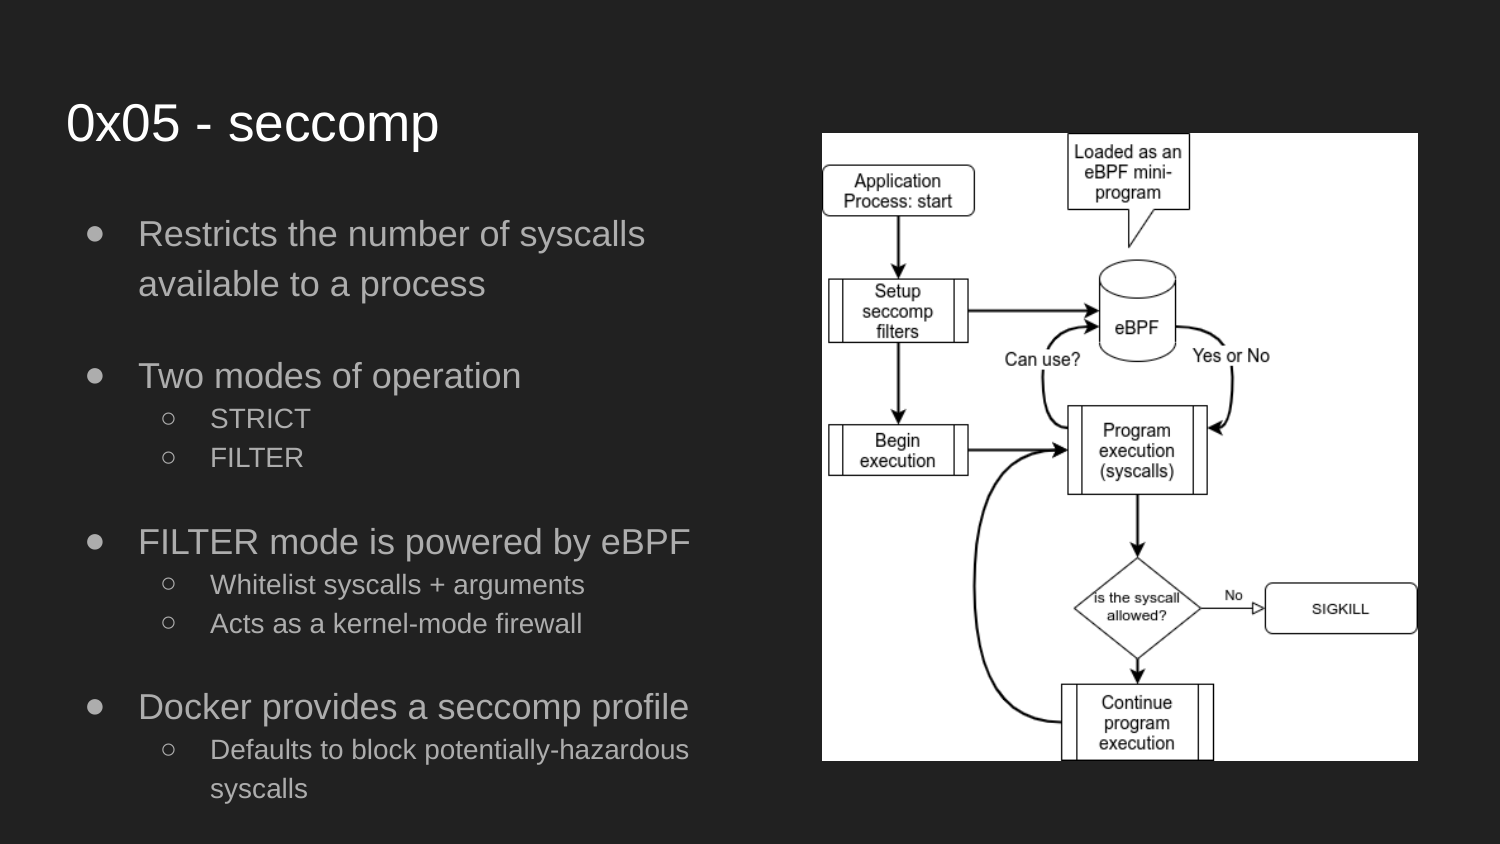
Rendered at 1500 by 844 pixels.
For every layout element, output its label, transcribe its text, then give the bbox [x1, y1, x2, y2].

title 0x05 - seccomp [51, 72, 1449, 167]
list Restricts the number of syscalls available to a process Two modes of operation STRICT FILTER FILTER mode is powered by eBPF Whitelist syscalls + arguments Acts as a kernel-mode firewall Docker provides a seccomp profile Defaults to block potentially-hazardous syscalls [51, 189, 750, 825]
picture [822, 133, 1418, 761]
